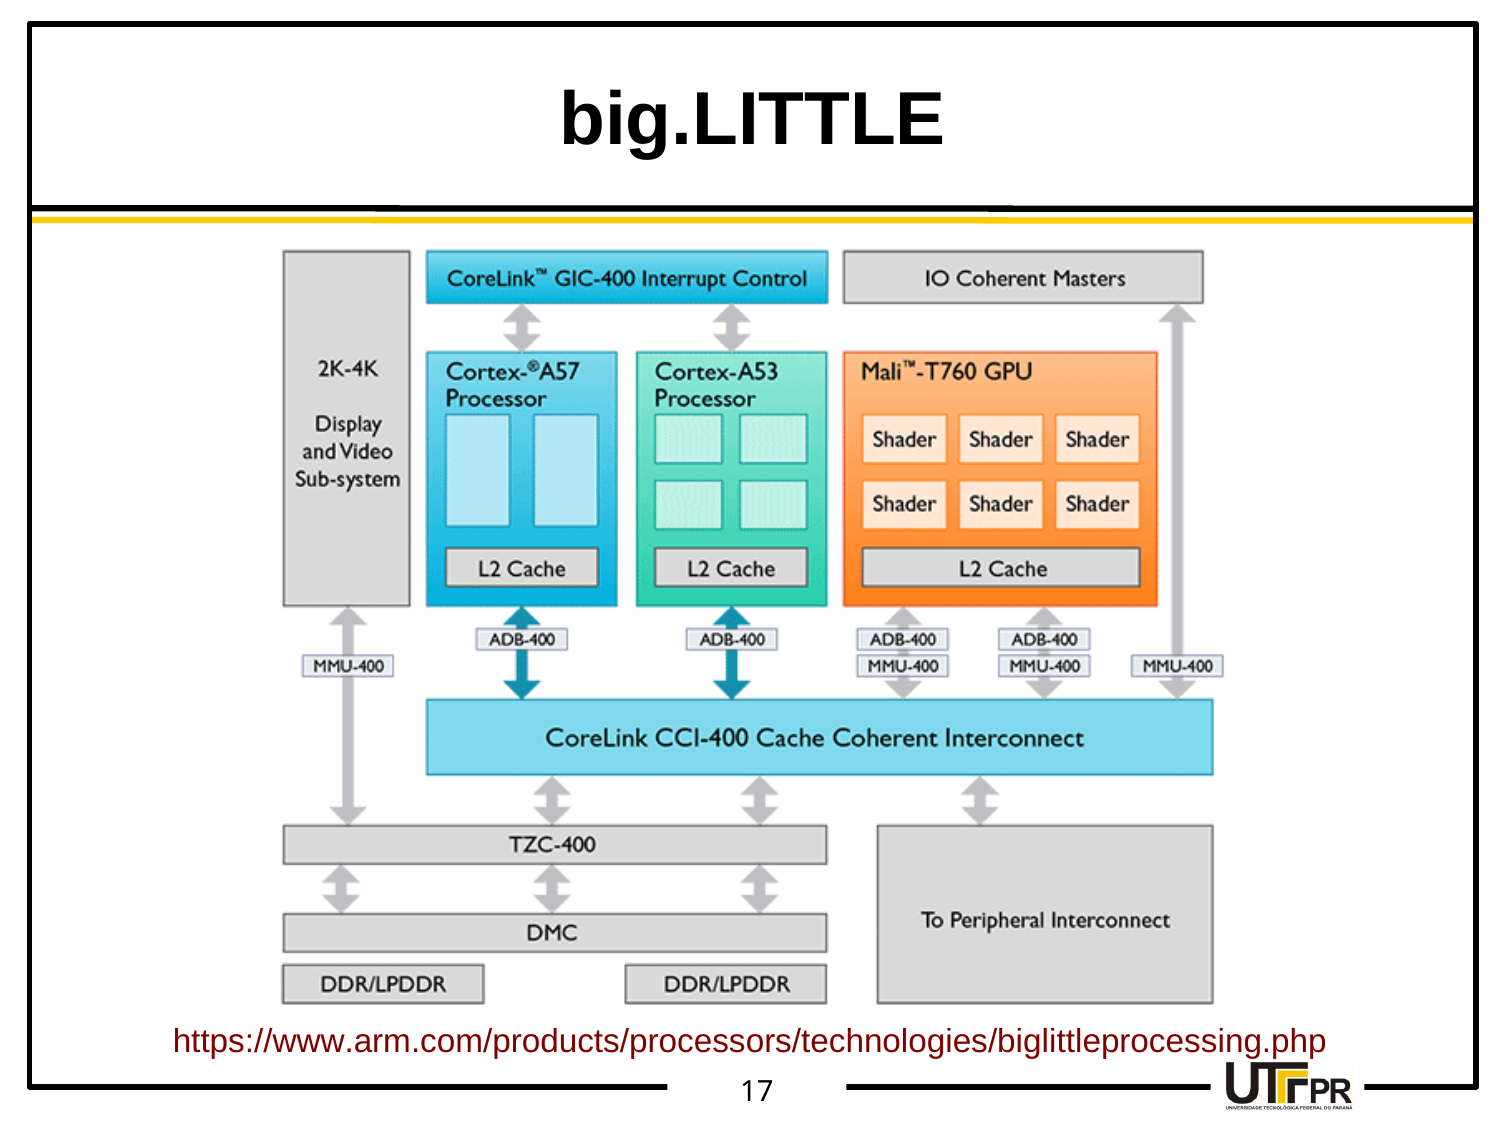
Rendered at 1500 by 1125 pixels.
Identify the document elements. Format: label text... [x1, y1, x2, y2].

title big.LITTLE [29, 47, 1477, 195]
picture [1225, 1067, 1353, 1110]
text_box https://www.arm.com/products/processors/technologies/biglittleprocessing.php [90, 1026, 1412, 1067]
picture [258, 233, 1254, 1026]
